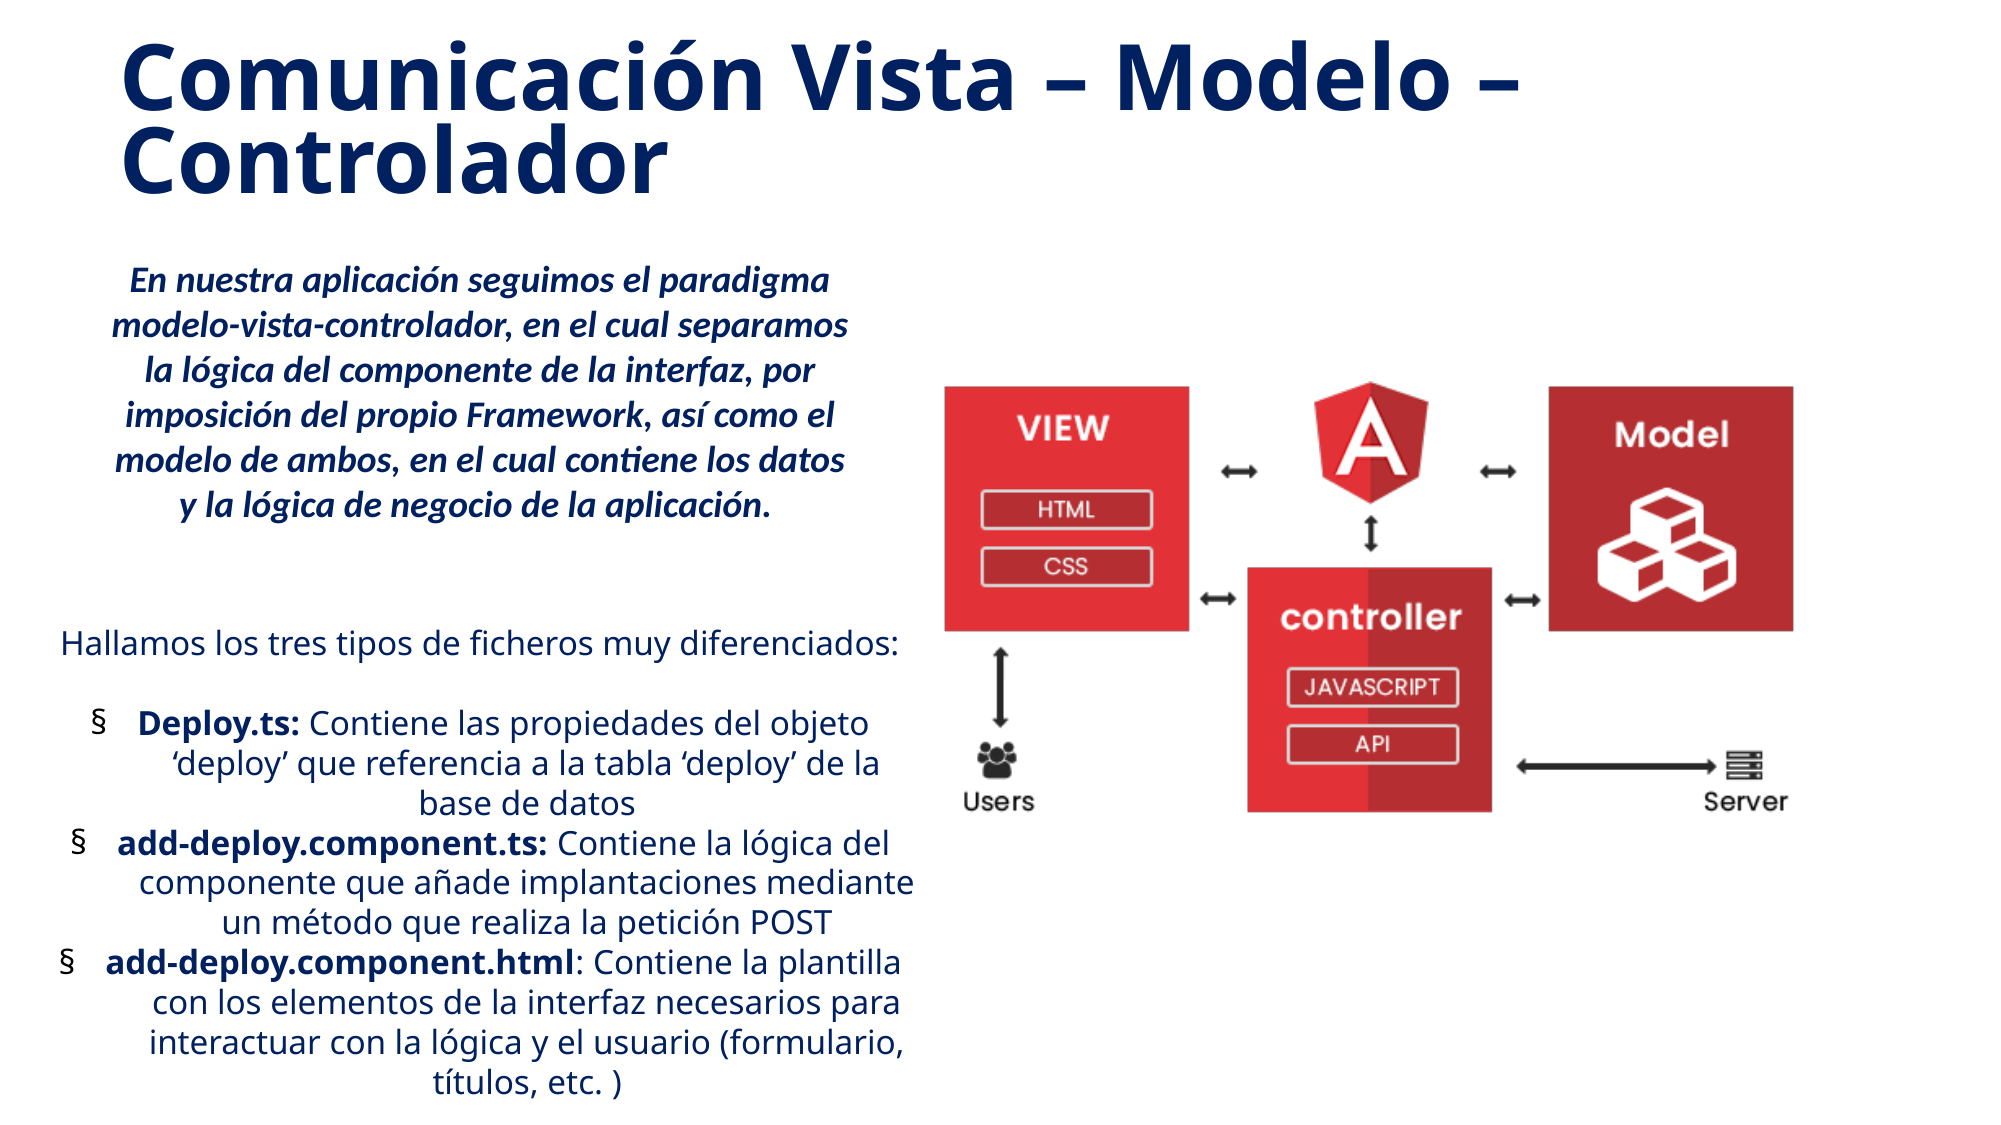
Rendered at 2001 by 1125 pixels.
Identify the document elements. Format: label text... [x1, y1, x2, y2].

picture [880, 356, 1857, 845]
text_box En nuestra aplicación seguimos el paradigma modelo-vista-controlador, en el cual separamos la lógica del componente de la interfaz, por imposición del propio Framework, así como el modelo de ambos, en el cual contiene los datos y la lógica de negocio de la aplicación. [109, 254, 852, 528]
text_box Hallamos los tres tipos de ficheros muy diferenciados: Deploy.ts: Contiene las propiedades del objeto ‘deploy’ que referencia a la tabla ‘deploy’ de la base de datos add-deploy.component.ts: Contiene la lógica del componente que añade implantaciones mediante un método que realiza la petición POST add-deploy.component.html: Contiene la plantilla con los elementos de la interfaz necesarios para interactuar con la lógica y el usuario (formulario, títulos, etc. ) [40, 622, 921, 1067]
text_box Comunicación Vista – Modelo – Controlador [119, 44, 1880, 112]
